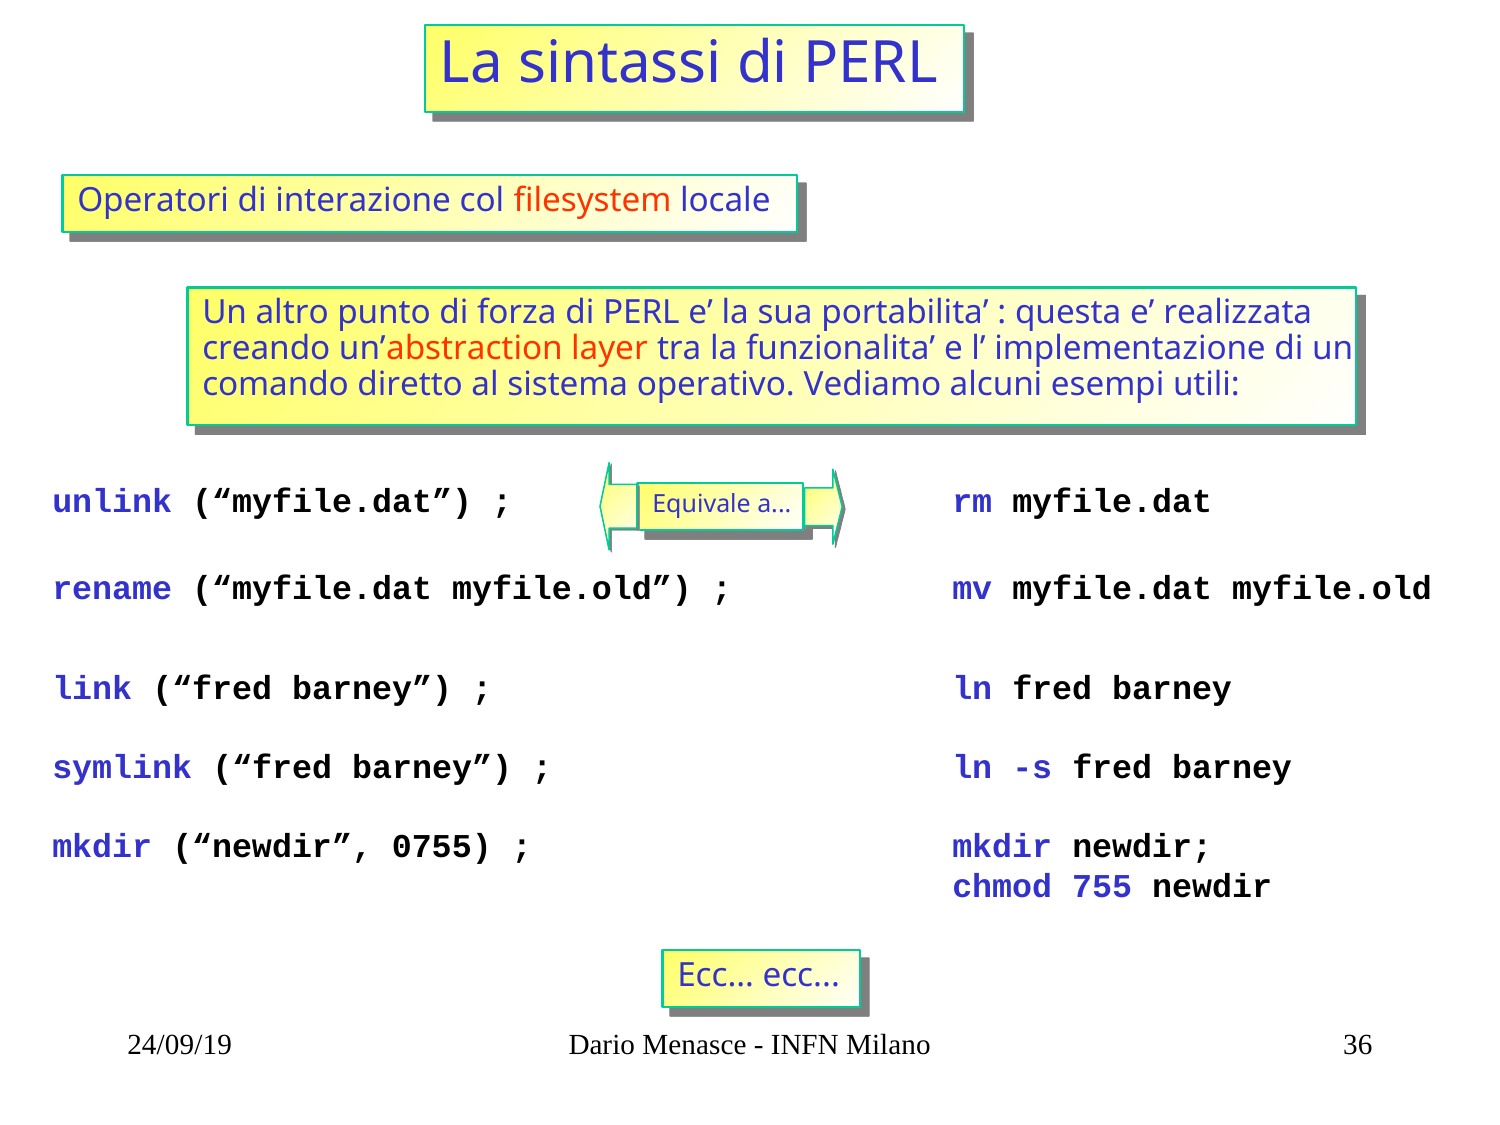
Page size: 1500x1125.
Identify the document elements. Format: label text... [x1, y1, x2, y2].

text_box Dario Menasce - INFN Milano [512, 1025, 988, 1101]
text_box [806, 483, 840, 531]
text_box La sintassi di PERL [425, 24, 965, 113]
text_box 24/09/19 [112, 1025, 426, 1101]
text_box Equivale a... [637, 483, 804, 531]
text_box [602, 478, 635, 534]
text_box rename (“myfile.dat myfile.old”) ; [37, 562, 750, 618]
text_box unlink (“myfile.dat”) ; [37, 474, 529, 531]
text_box Un altro punto di forza di PERL e’ la sua portabilita’ : questa e’ realizzata creando un’abstraction layer tra la funzionalita’ e l’ implementazione di un comando diretto al sistema operativo. Vediamo alcuni esempi utili: [187, 287, 1356, 426]
text_box link (“fred barney”) ; ln fred barney symlink (“fred barney”) ; ln -s fred barney mkdir (“newdir”, 0755) ; mkdir newdir; chmod 755 newdir [37, 662, 1311, 919]
text_box rm myfile.dat [937, 474, 1229, 531]
text_box Operatori di interazione col filesystem locale [62, 174, 798, 233]
text_box mv myfile.dat myfile.old [937, 562, 1449, 618]
text_box Ecc… ecc... [662, 950, 860, 1008]
text_box <number> [1074, 1025, 1388, 1101]
